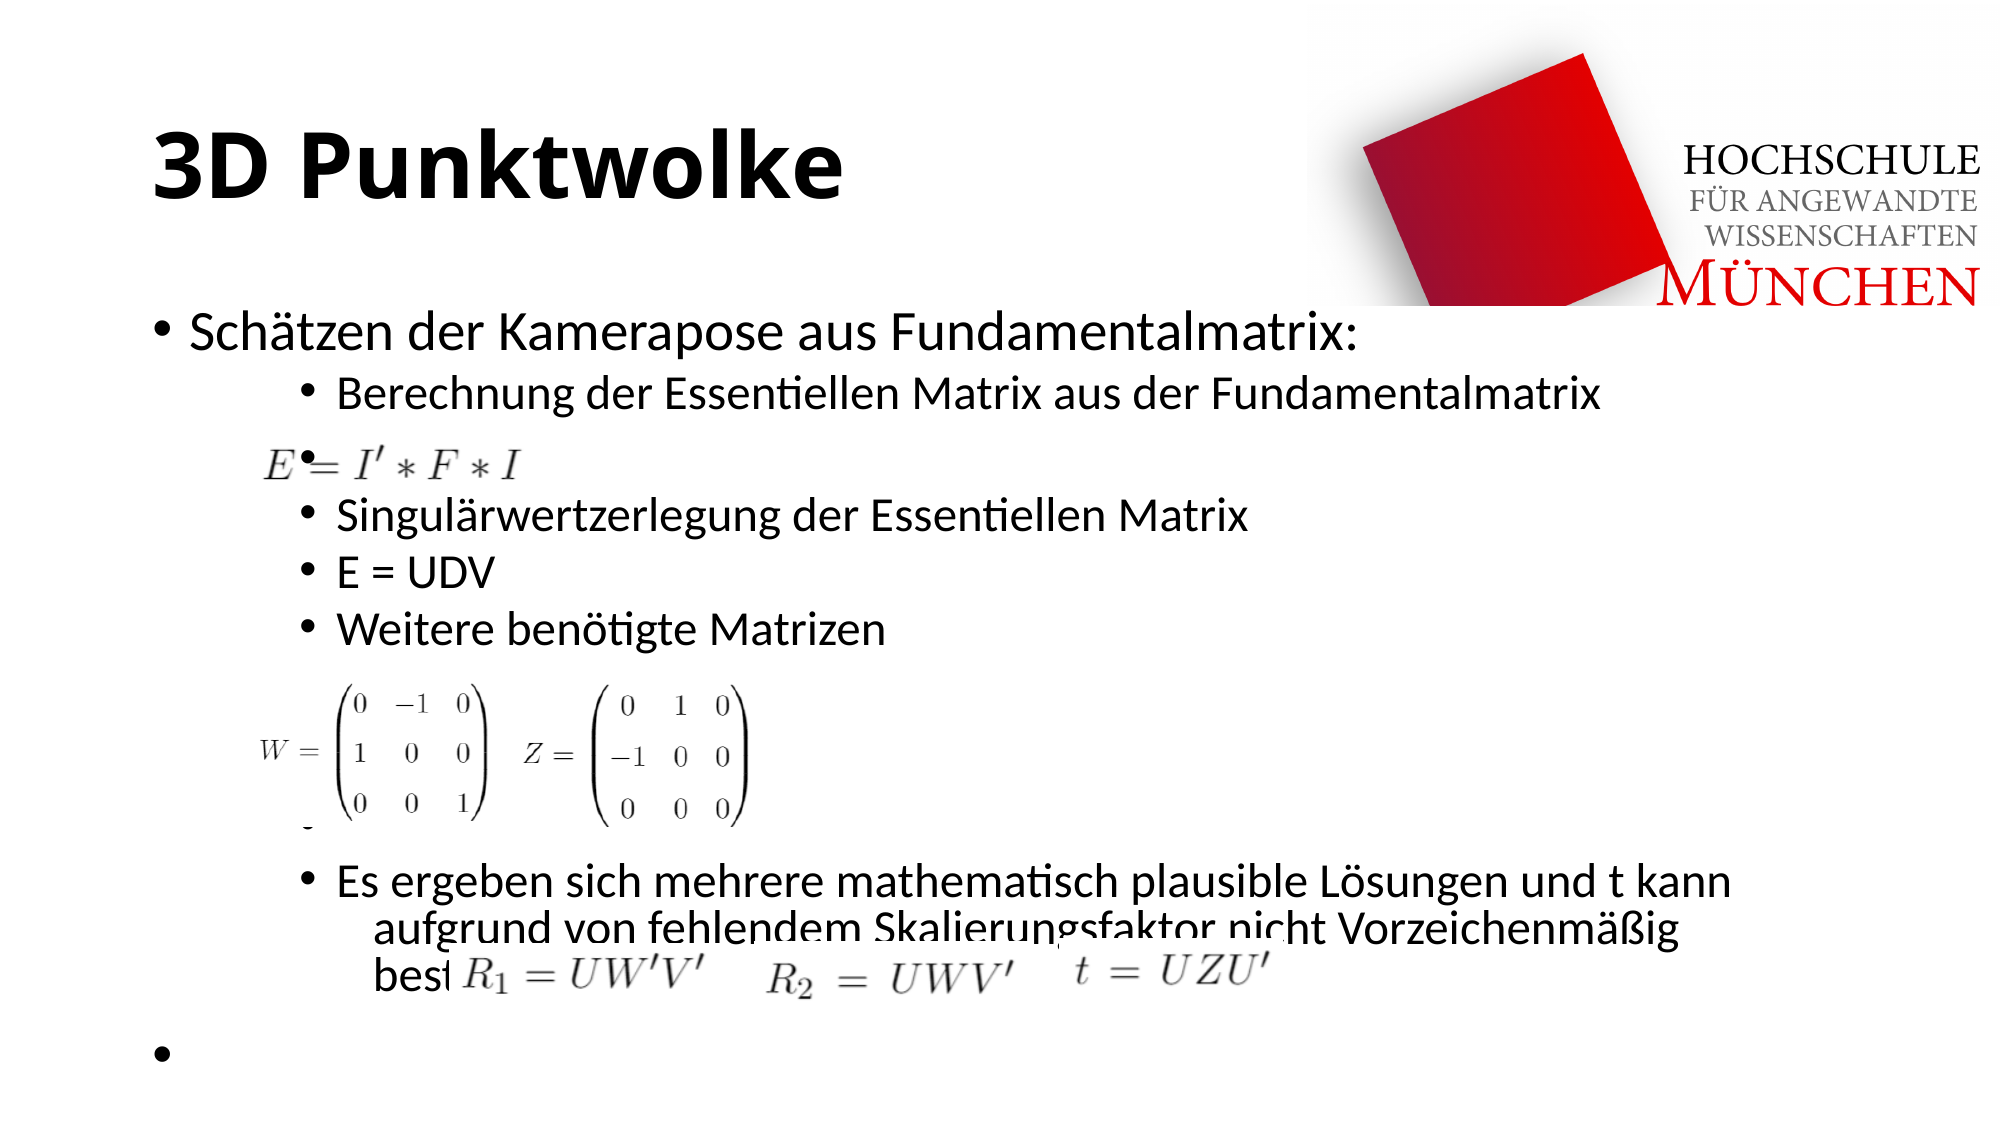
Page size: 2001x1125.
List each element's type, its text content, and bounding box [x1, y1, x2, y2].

picture [1059, 938, 1283, 1004]
title 3D Punktwolke [137, 59, 1863, 278]
picture [508, 677, 755, 834]
picture [249, 671, 496, 827]
picture [449, 943, 723, 1004]
picture [754, 941, 1028, 1014]
list Schätzen der Kamerapose aus Fundamentalmatrix: Berechnung der Essentiellen Matrix aus der Fundamentalmatrix Singulärwertzerlegung der Essentiellen Matrix E = UDV Weitere benötigte Matrizen Es ergeben sich mehrere mathematisch plausible Lösungen und t kann aufgrund von fehlendem Skalierungsfaktor nicht Vorzeichenmäßig bestimmt werden [137, 299, 1863, 1014]
